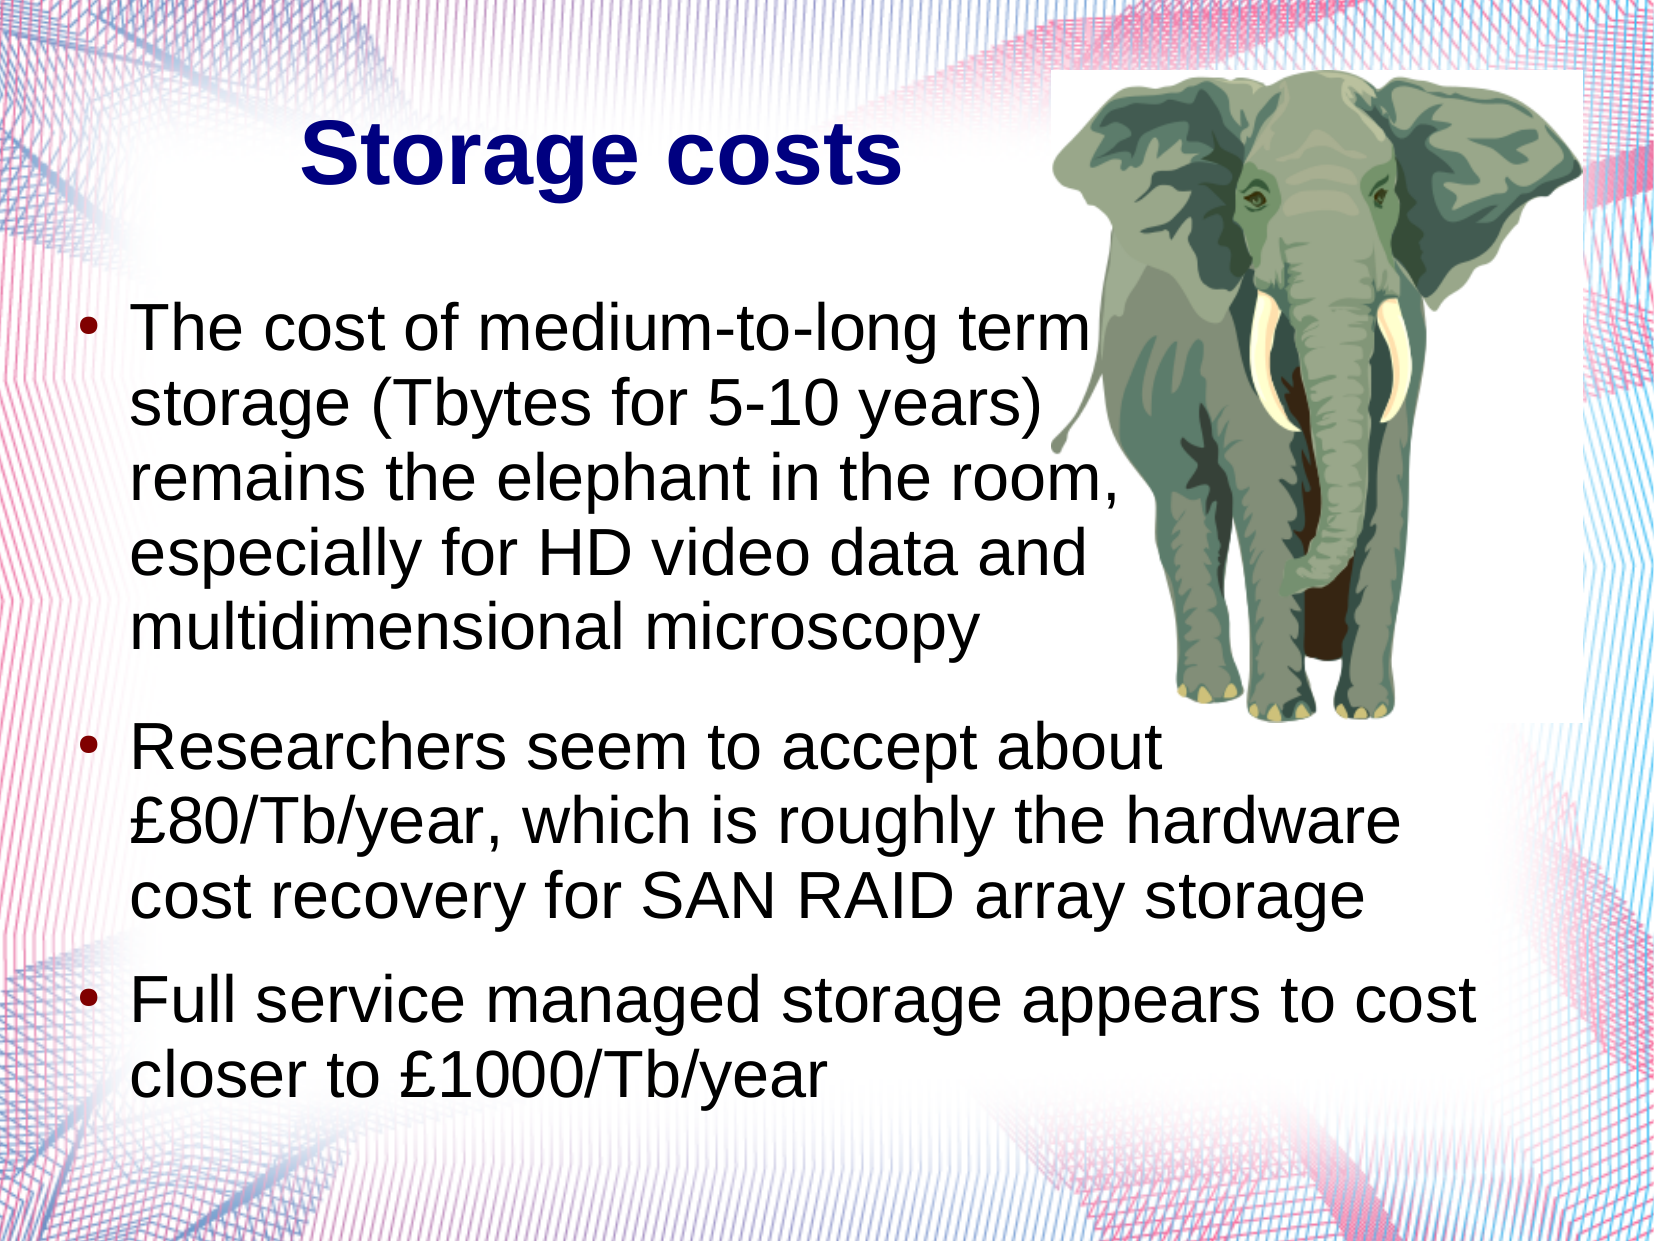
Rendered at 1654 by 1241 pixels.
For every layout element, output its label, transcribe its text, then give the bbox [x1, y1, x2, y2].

list Researchers seem to accept about £80/Tb/year, which is roughly the hardware cost recovery for SAN RAID array storage Full service managed storage appears to cost closer to £1000/Tb/year [59, 708, 1536, 1111]
title Storage costs [82, 49, 1123, 257]
list The cost of medium-to-long term storage (Tbytes for 5-10 years) remains the elephant in the room, especially for HD video data and multidimensional microscopy [59, 290, 1167, 665]
picture [0, 0, 1654, 1241]
